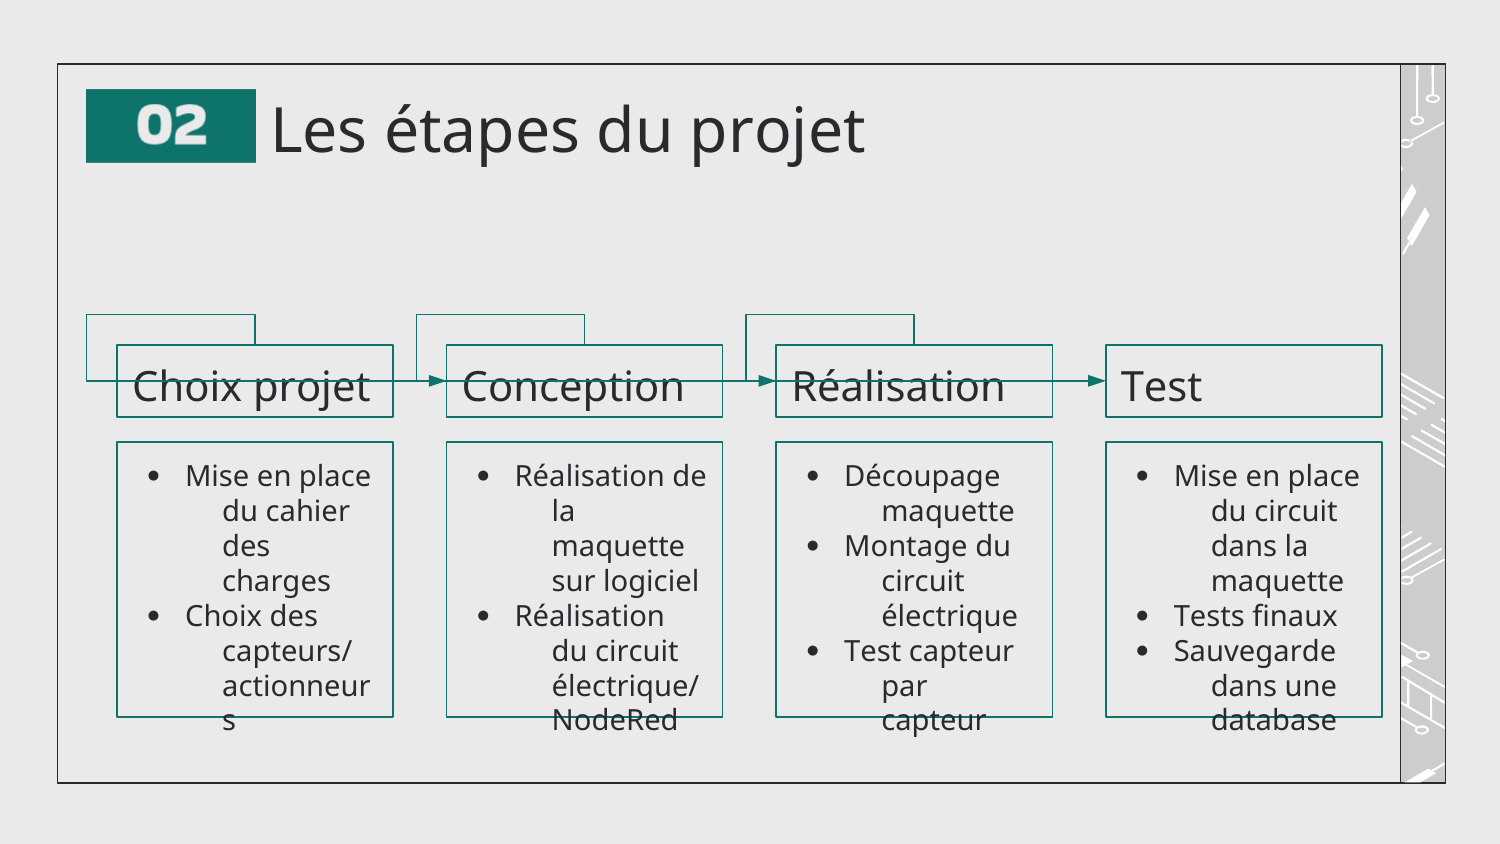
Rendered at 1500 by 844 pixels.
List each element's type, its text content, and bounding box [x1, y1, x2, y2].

text_box Mise en place du cahier des charges Choix des capteurs/ actionneurs [116, 442, 394, 717]
text_box Découpage maquette Montage du circuit électrique Test capteur par capteur [776, 442, 1053, 717]
text_box Réalisation [776, 344, 1053, 380]
text_box Mise en place du circuit dans la maquette Tests finaux Sauvegarde dans une database [1105, 442, 1382, 717]
text_box Conception [446, 344, 723, 380]
text_box Choix projet [116, 344, 394, 380]
text_box Réalisation [776, 382, 1053, 417]
text_box Conception [446, 382, 723, 417]
text_box Réalisation de la maquette sur logiciel Réalisation du circuit électrique/ NodeRed [446, 442, 723, 717]
picture [86, 67, 256, 202]
text_box Choix projet [116, 382, 394, 417]
title Les étapes du projet [256, 74, 1500, 169]
text_box Test [1105, 344, 1382, 417]
